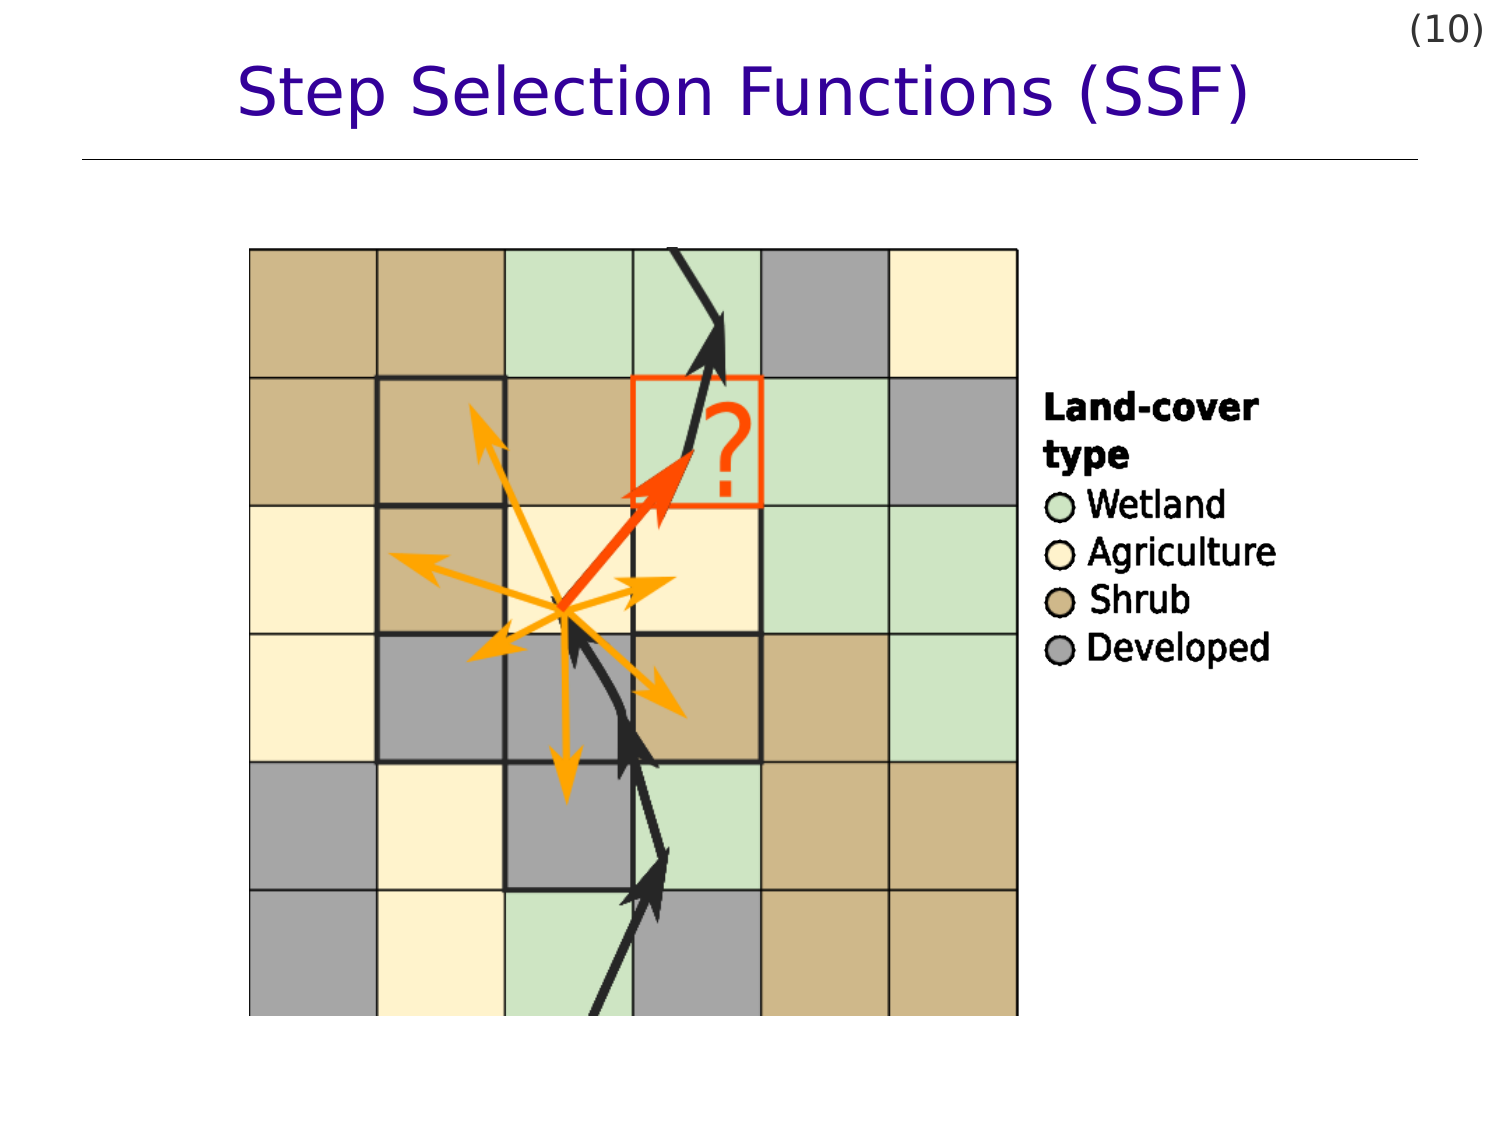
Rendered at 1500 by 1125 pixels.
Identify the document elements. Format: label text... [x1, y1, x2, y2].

text_box (10) [1393, 0, 1500, 102]
title Step Selection Functions (SSF) [236, 42, 1264, 142]
picture [249, 247, 1276, 1016]
